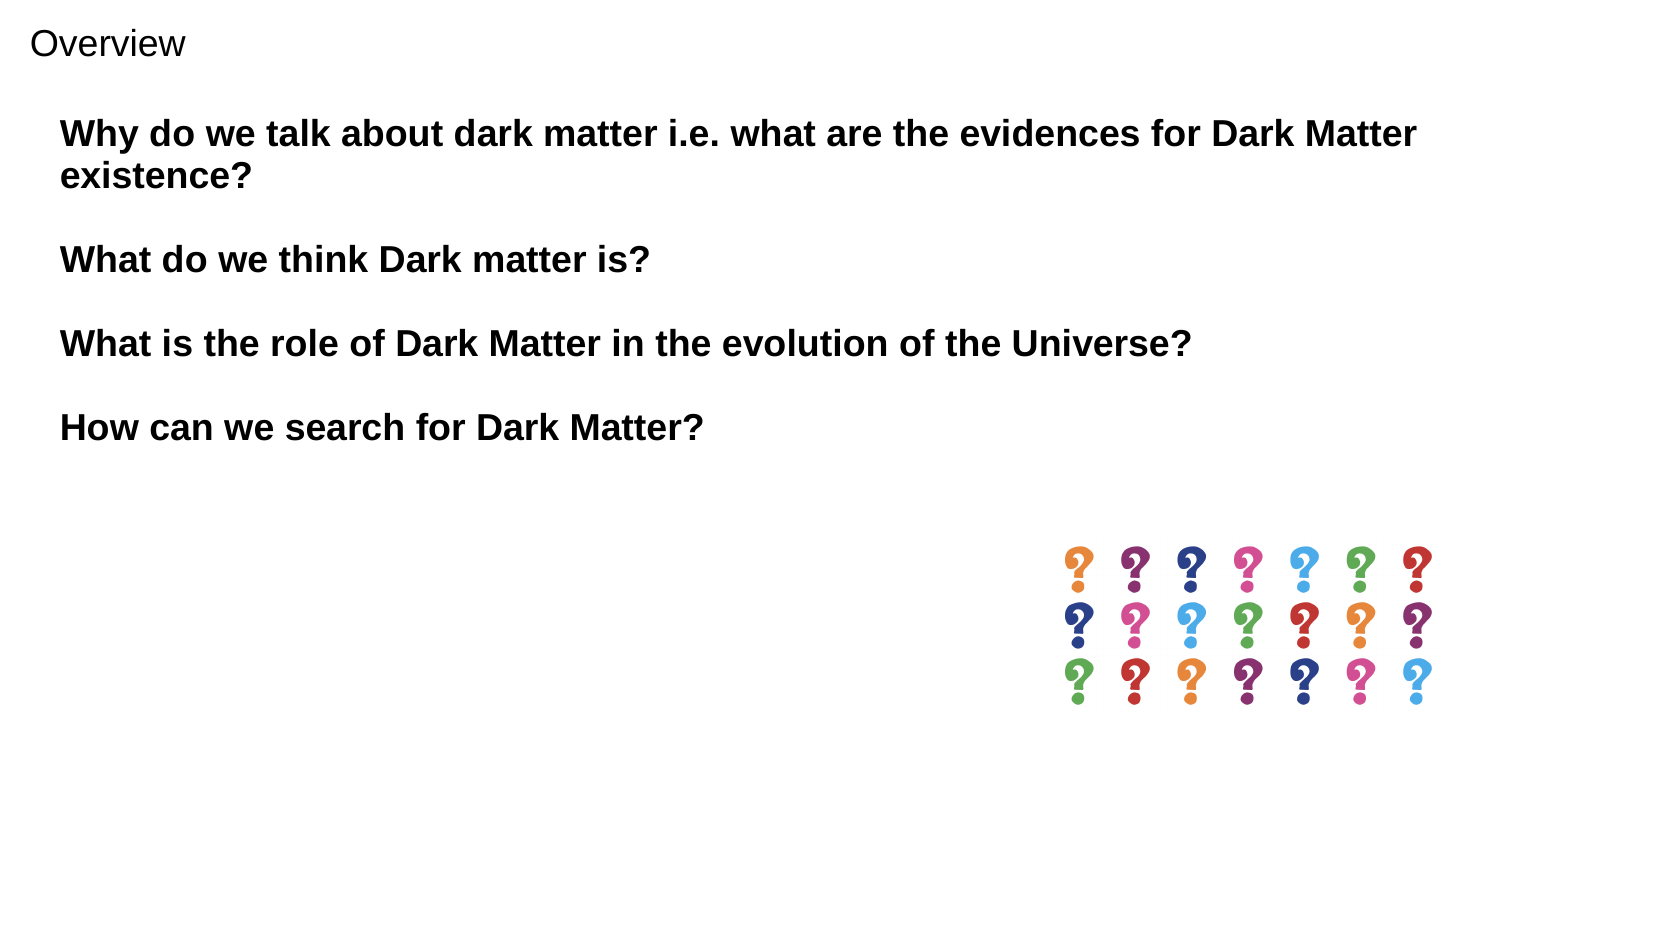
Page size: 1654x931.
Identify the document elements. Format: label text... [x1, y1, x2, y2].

text_box Overview [15, 15, 1591, 72]
text_box Why do we talk about dark matter i.e. what are the evidences for Dark Matter existence? What do we think Dark matter is? What is the role of Dark Matter in the evolution of the Universe? How can we search for Dark Matter? [45, 105, 1576, 540]
picture [1053, 540, 1441, 715]
